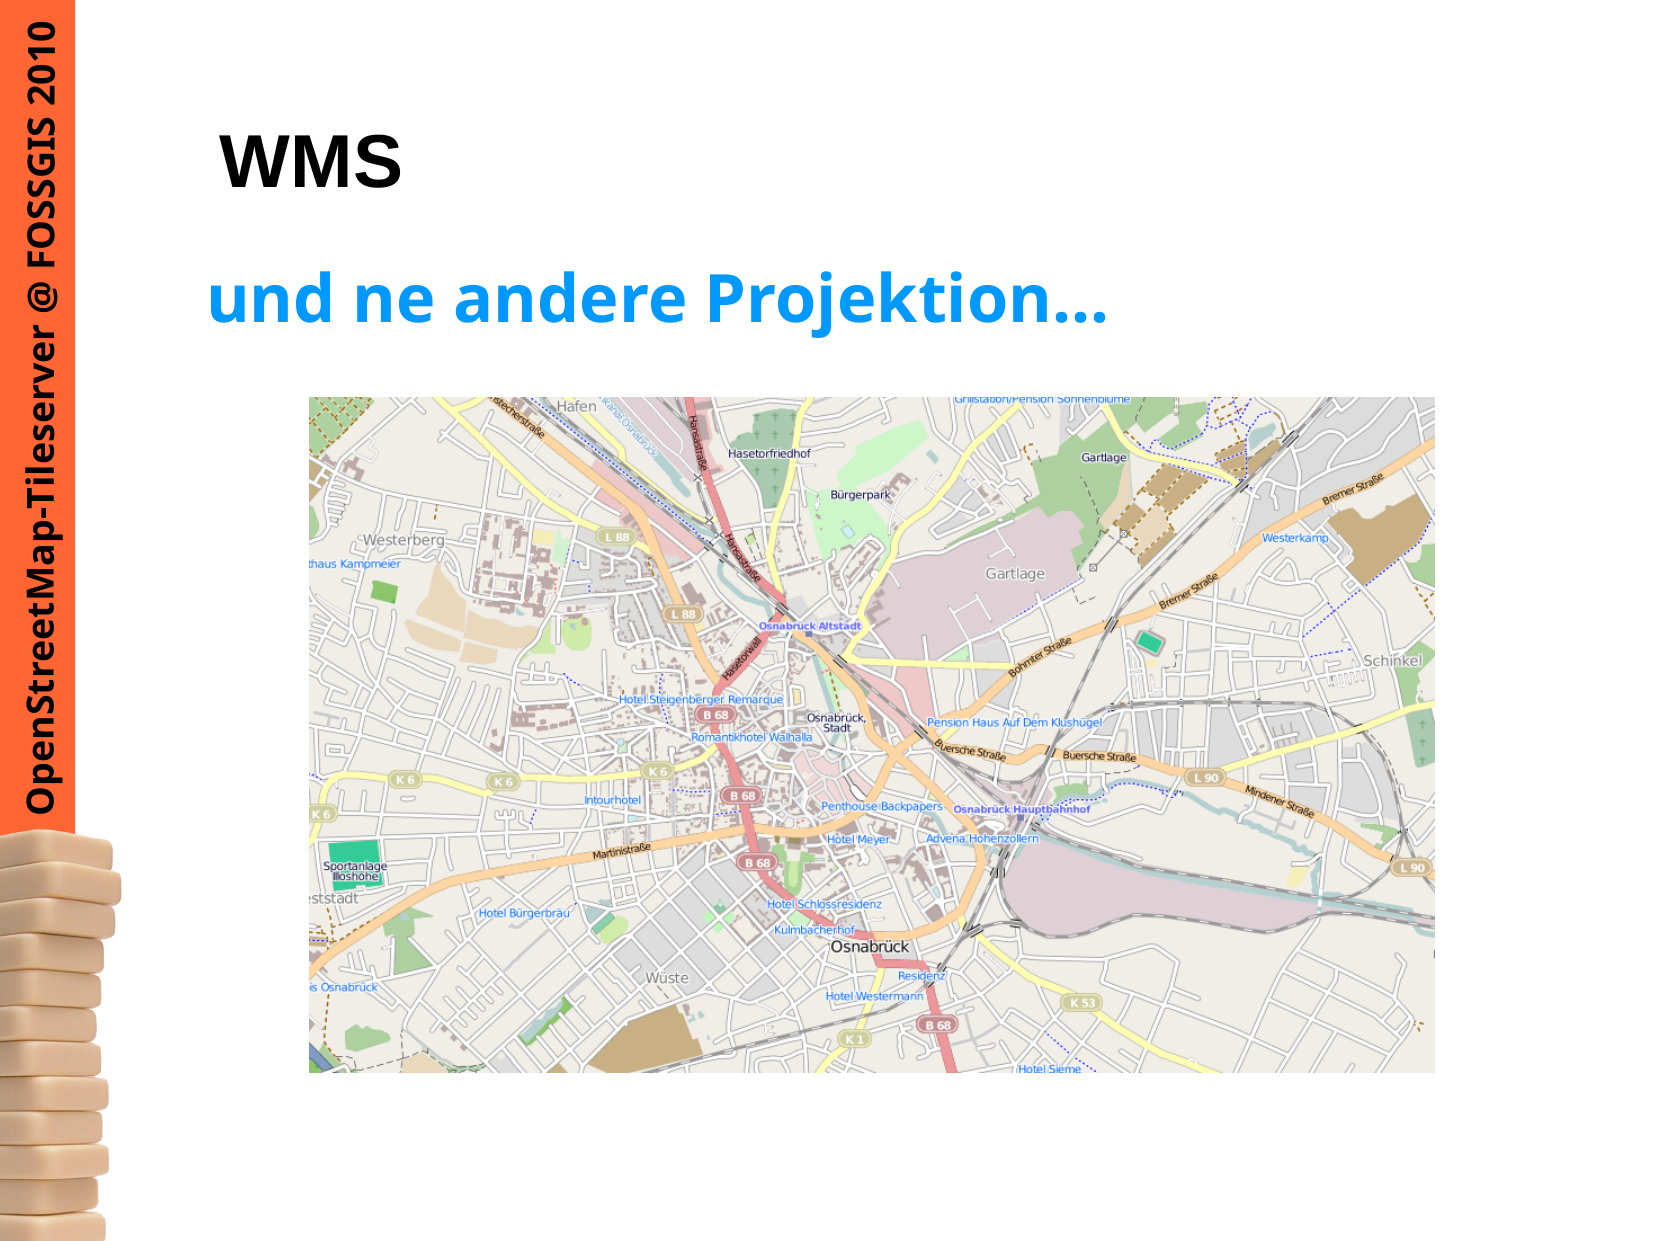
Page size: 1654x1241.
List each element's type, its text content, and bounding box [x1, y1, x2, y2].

text_box WMS [205, 112, 1501, 212]
picture [0, 816, 133, 1241]
text_box und ne andere Projektion... [191, 243, 1578, 447]
picture [309, 446, 1435, 1073]
